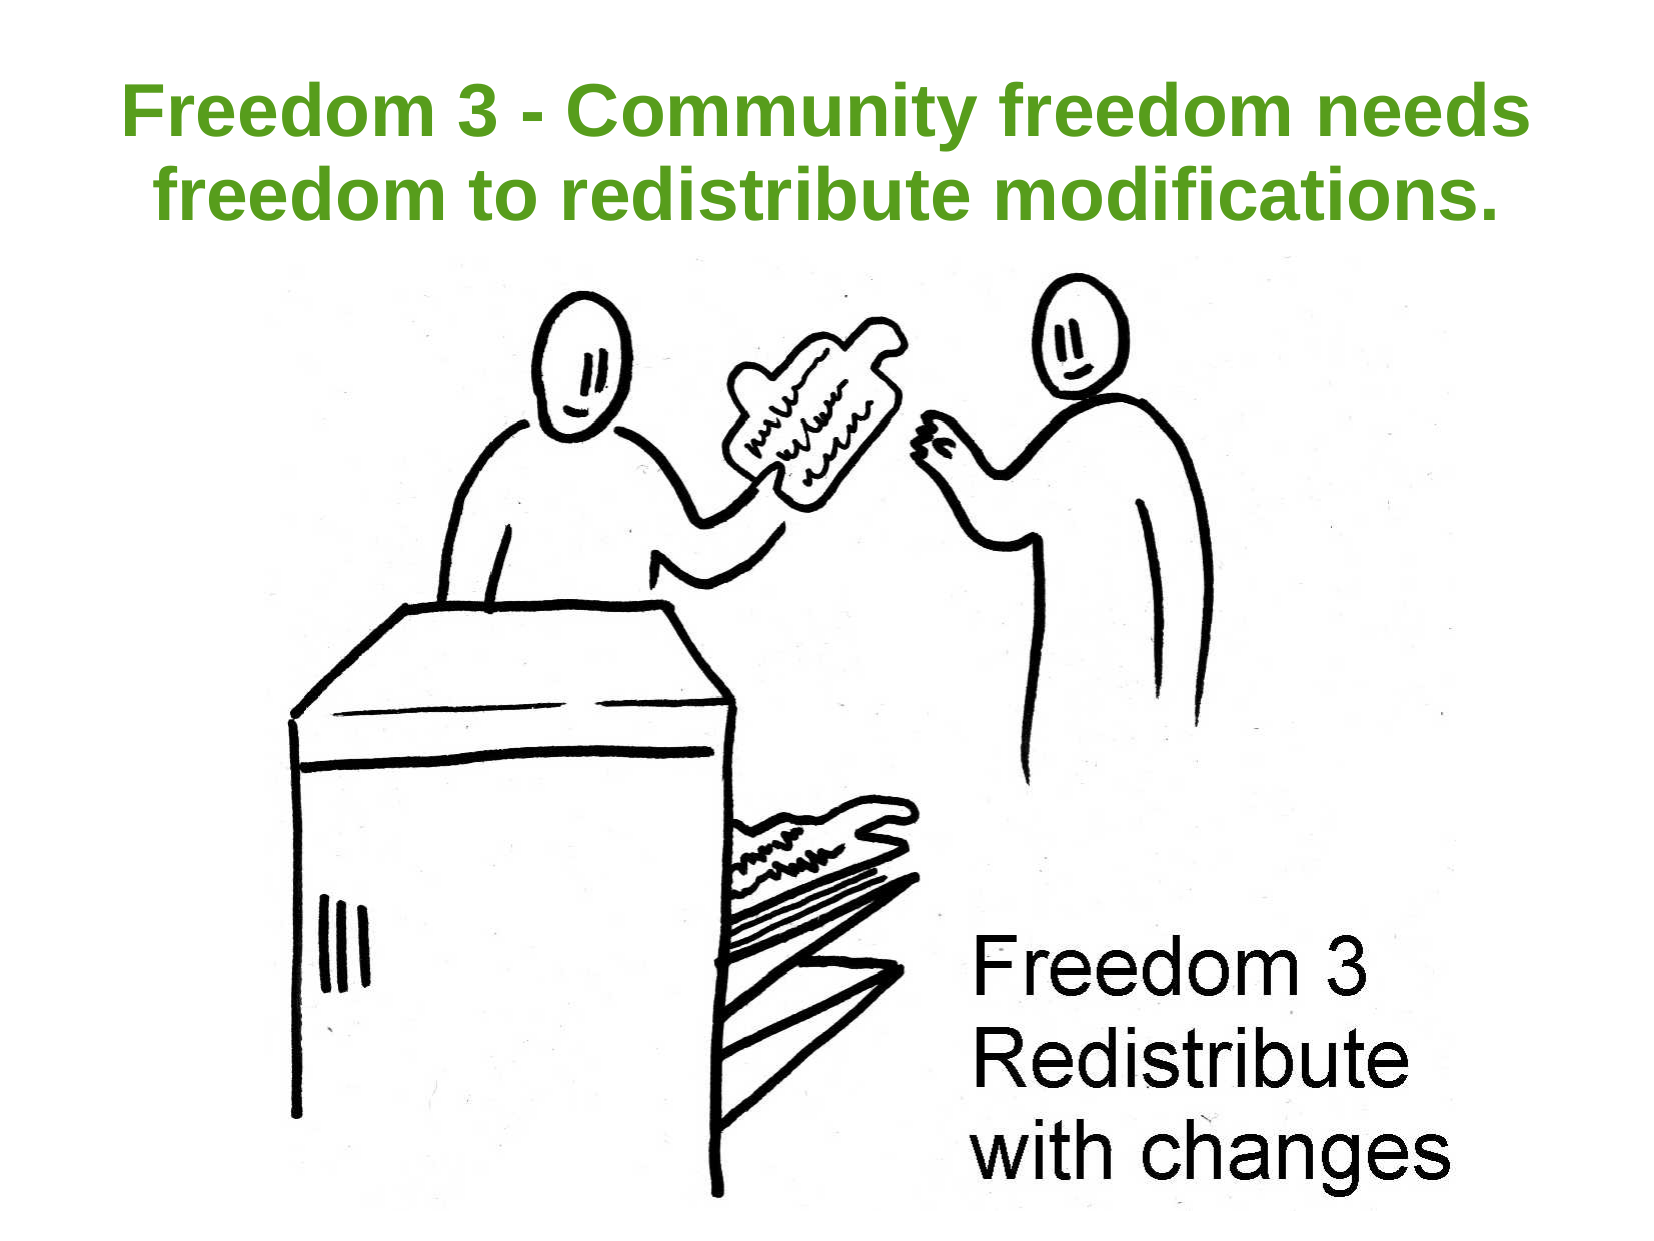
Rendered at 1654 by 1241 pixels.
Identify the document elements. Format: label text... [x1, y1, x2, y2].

picture [264, 265, 1456, 1211]
title Freedom 3 - Community freedom needs freedom to redistribute modifications. [82, 40, 1571, 265]
